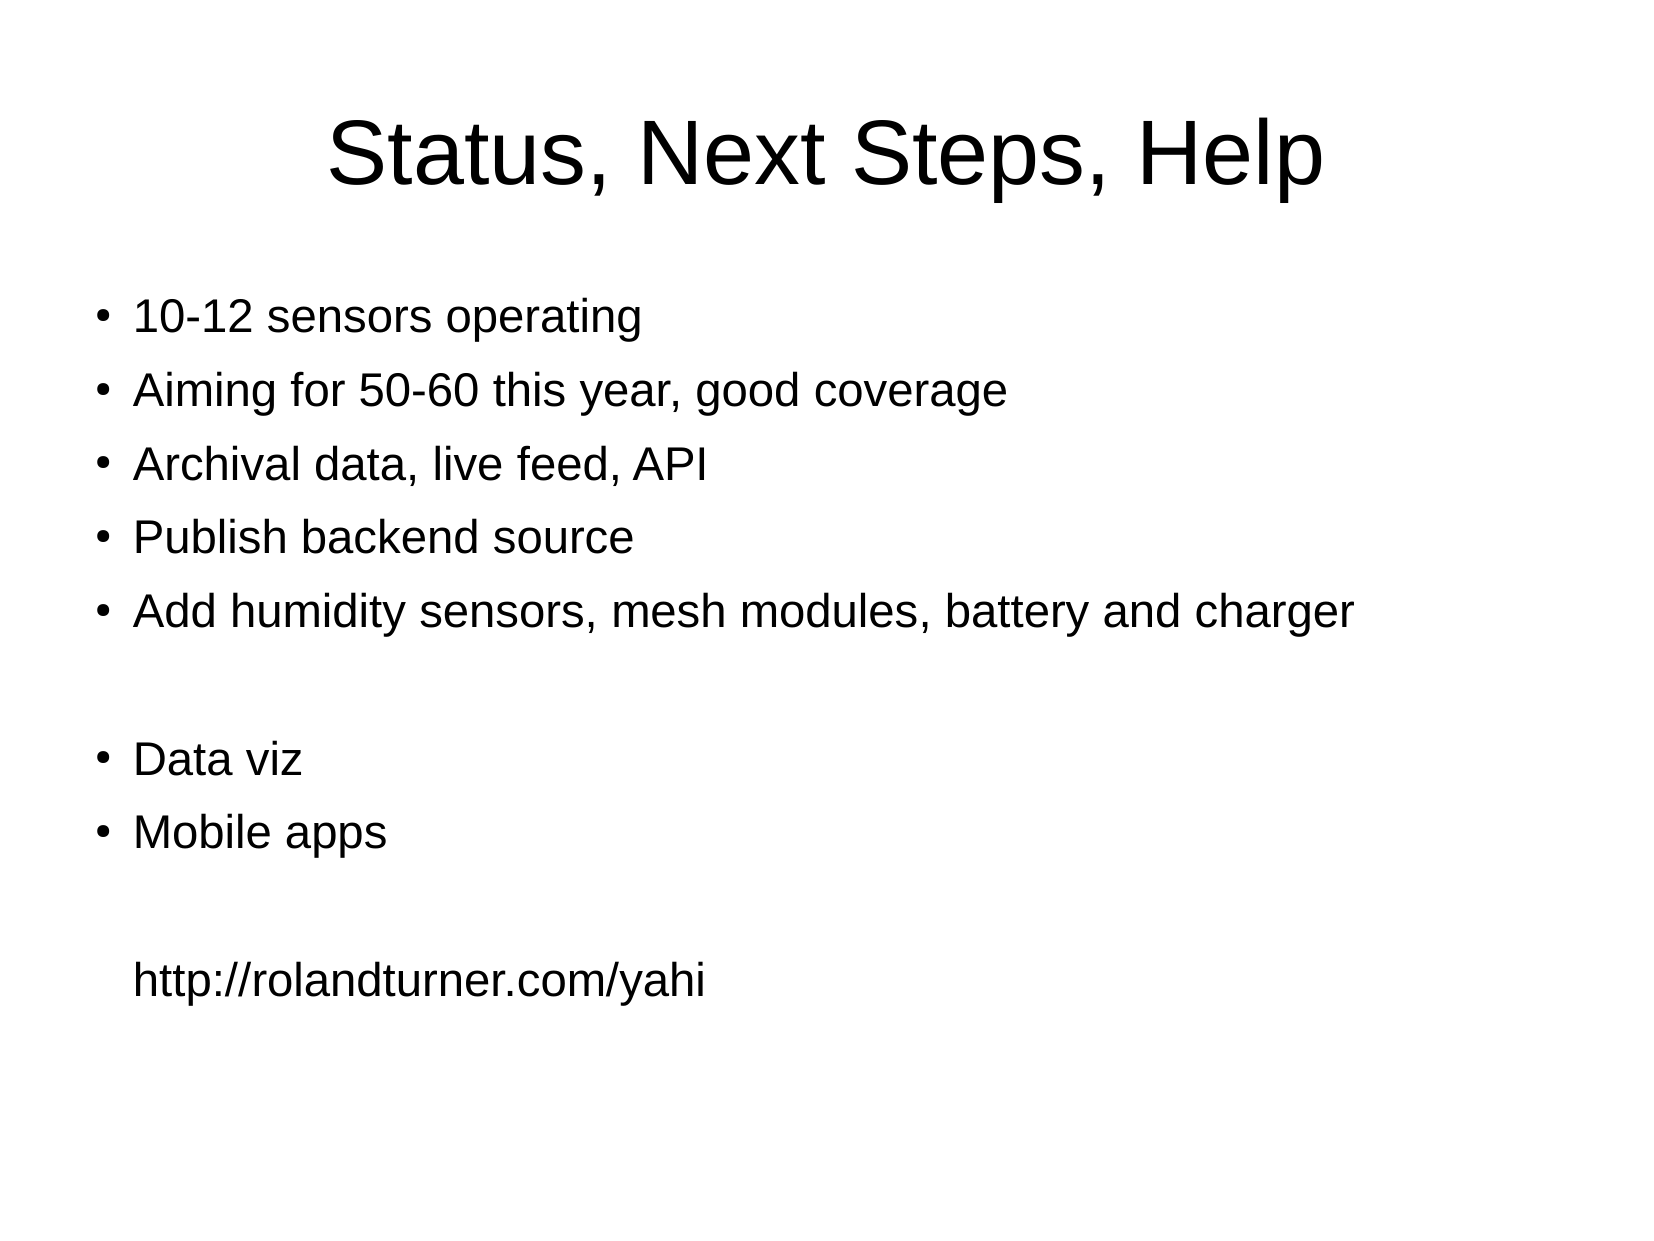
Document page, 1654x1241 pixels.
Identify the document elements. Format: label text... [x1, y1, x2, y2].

title Status, Next Steps, Help [82, 49, 1571, 257]
list 10-12 sensors operating Aiming for 50-60 this year, good coverage Archival data, live feed, API Publish backend source Add humidity sensors, mesh modules, battery and charger Data viz Mobile apps http://rolandturner.com/yahi [82, 290, 1571, 1010]
